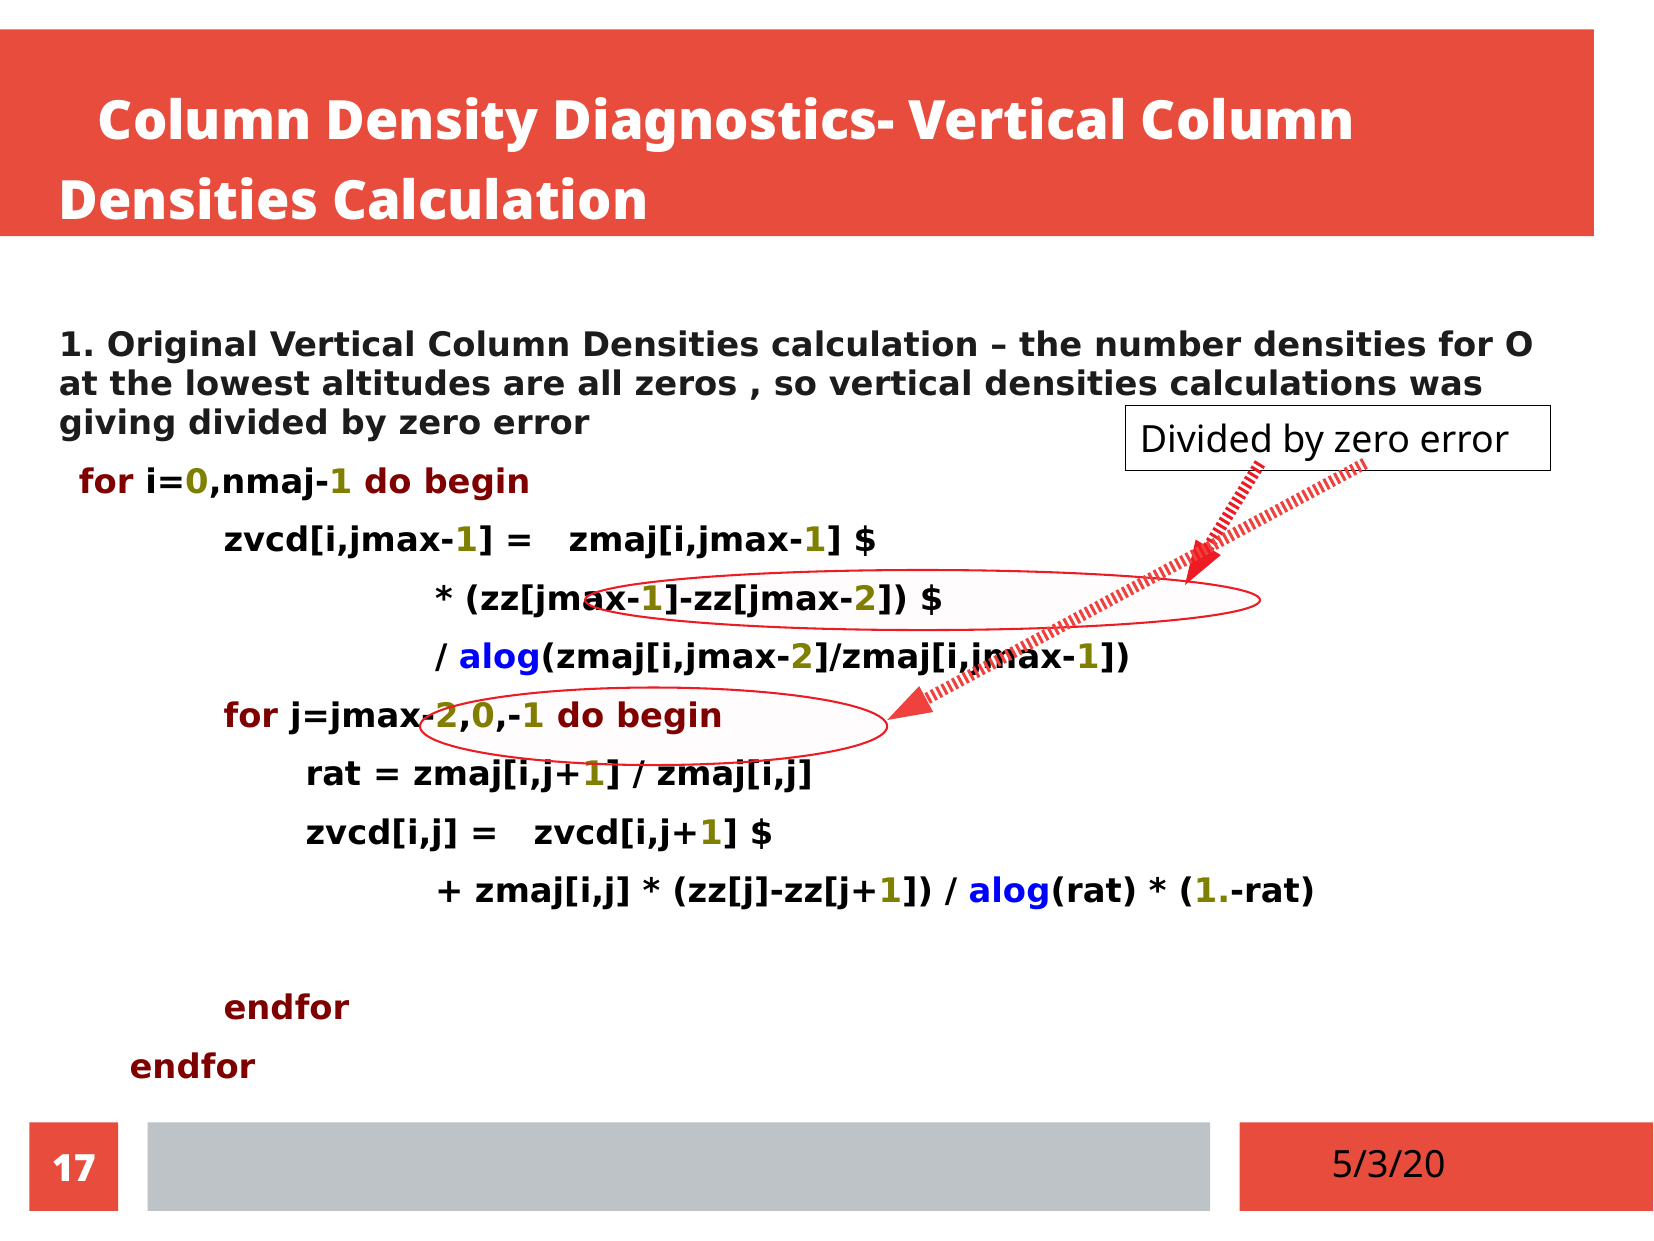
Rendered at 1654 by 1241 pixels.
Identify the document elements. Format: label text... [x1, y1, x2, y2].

text_box Divided by zero error [1125, 405, 1551, 464]
text_box 5/3/20 [1316, 1130, 1500, 1201]
title Column Density Diagnostics- Vertical Column Densities Calculation [58, 59, 1594, 207]
list 1. Original Vertical Column Densities calculation – the number densities for O at the lowest altitudes are all zeros , so vertical densities calculations was giving divided by zero error for i=0,nmaj-1 do begin zvcd[i,jmax-1] = zmaj[i,jmax-1] $ * (zz[jmax-1]-zz[jmax-2]) $ / alog(zmaj[i,jmax-2]/zmaj[i,jmax-1]) for j=jmax-2,0,-1 do begin rat = zmaj[i,j+1] / zmaj[i,j] zvcd[i,j] = zvcd[i,j+1] $ + zmaj[i,j] * (zz[j]-zz[j+1]) / alog(rat) * (1.-rat) endfor endfor [58, 324, 1565, 1093]
text_box [419, 687, 888, 766]
text_box [585, 570, 1261, 631]
